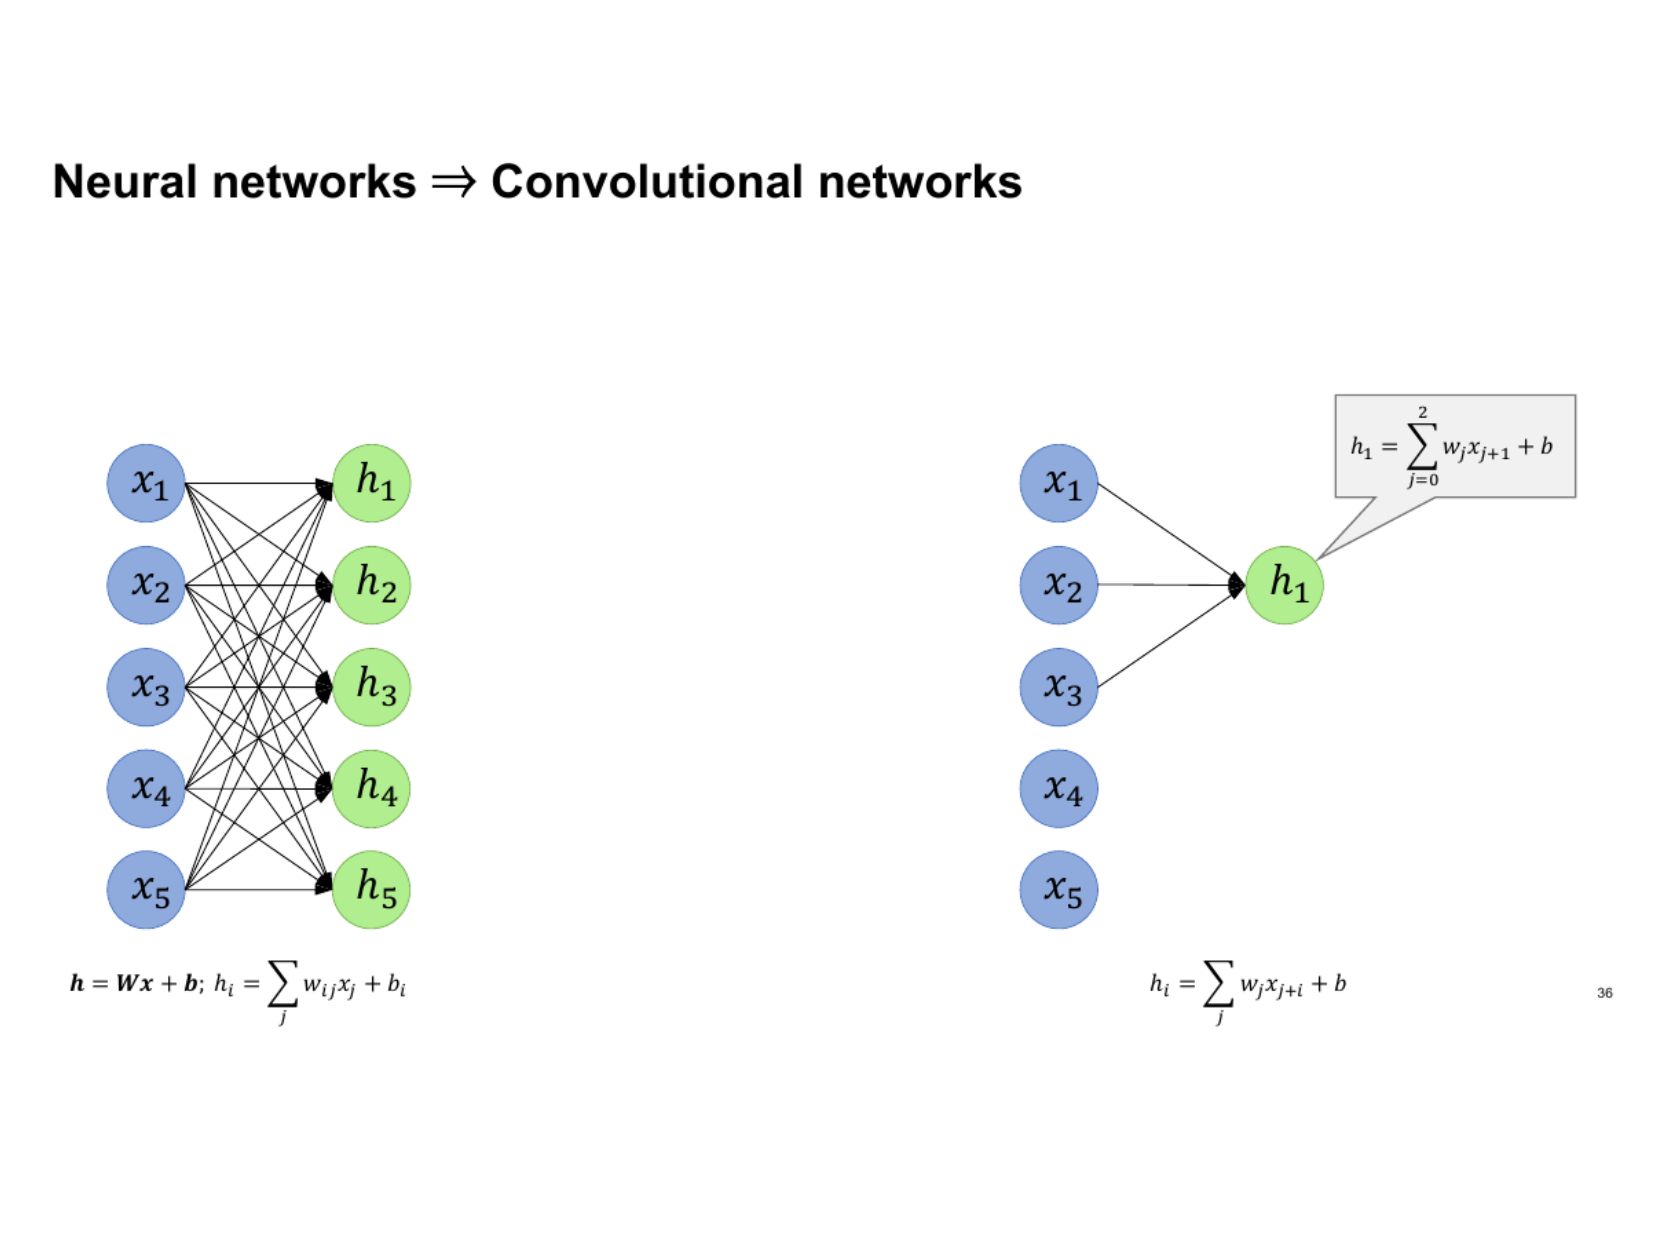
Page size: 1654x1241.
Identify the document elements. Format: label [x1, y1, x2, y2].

picture [2, 115, 1654, 1042]
